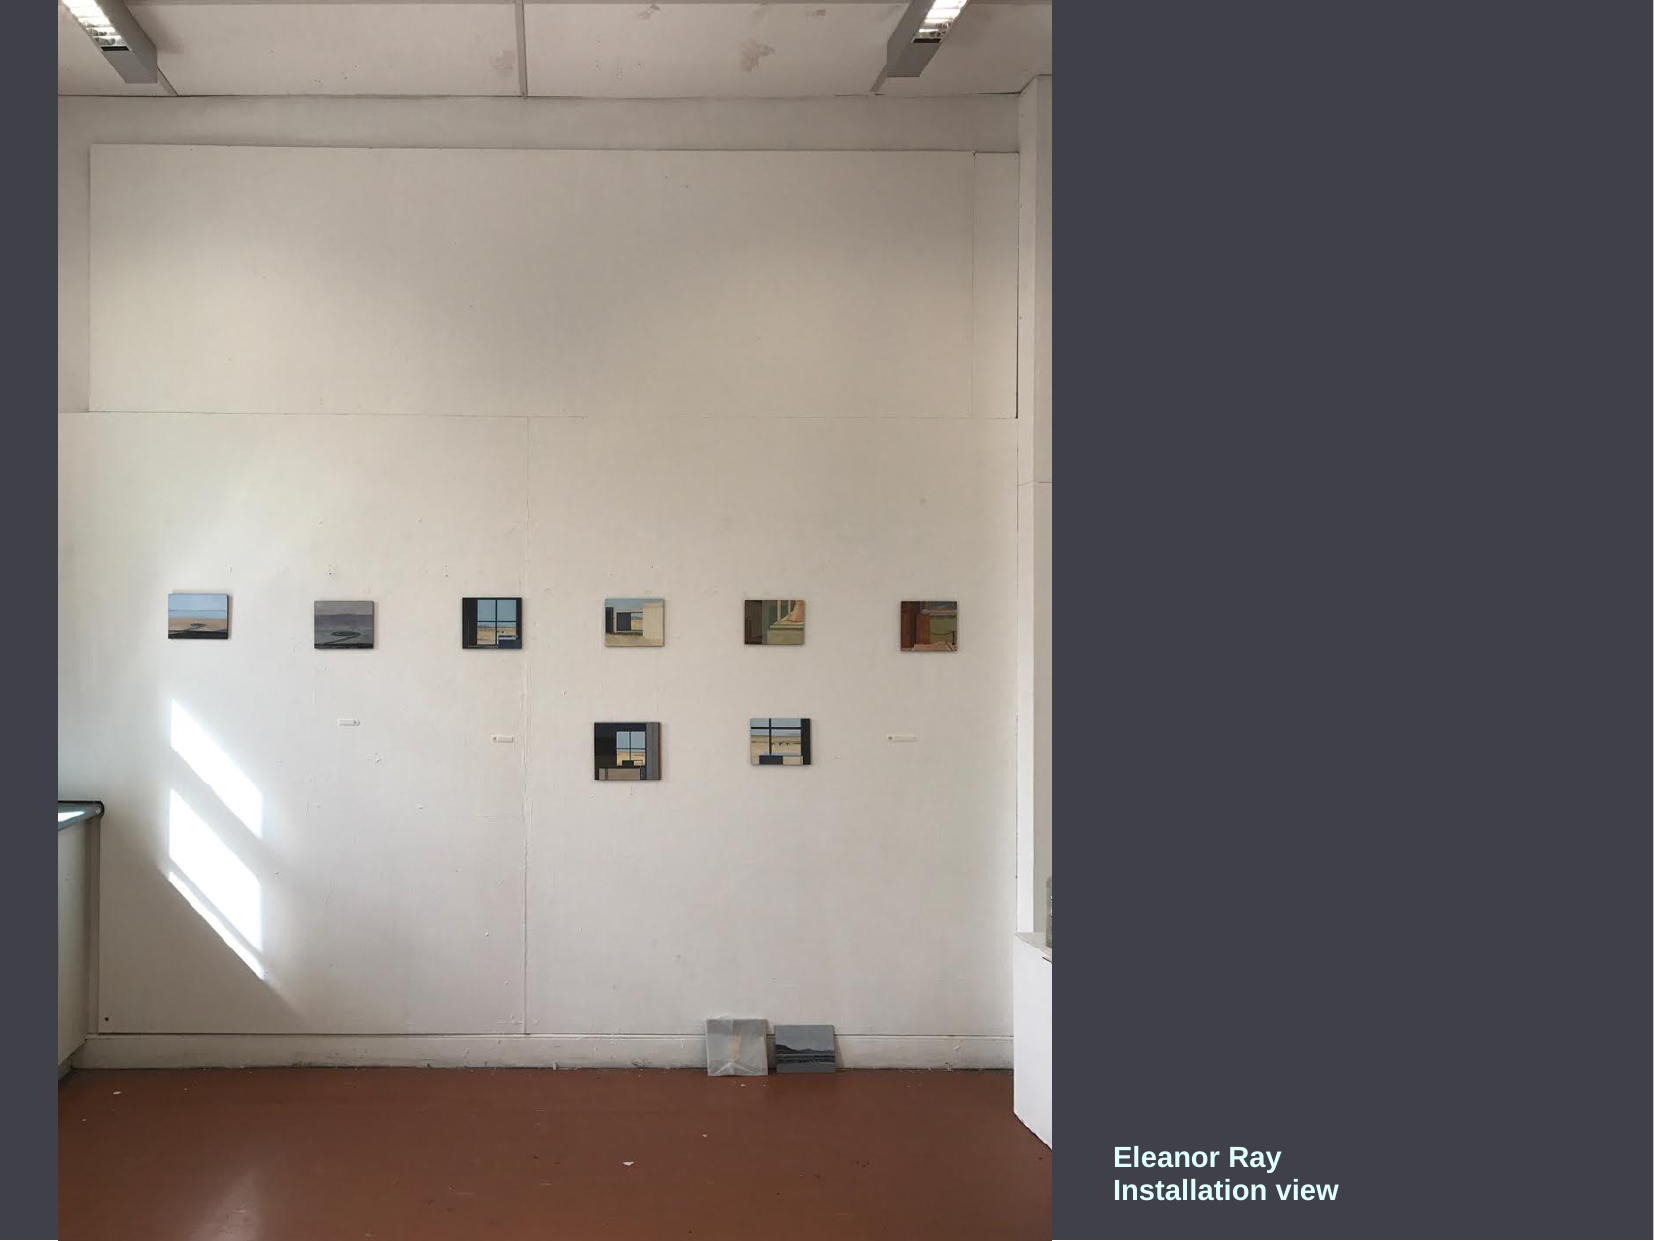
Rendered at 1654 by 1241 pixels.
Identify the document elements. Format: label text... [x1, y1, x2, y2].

picture [58, 0, 1052, 1241]
text_box Eleanor Ray Installation view [1098, 1133, 1571, 1215]
